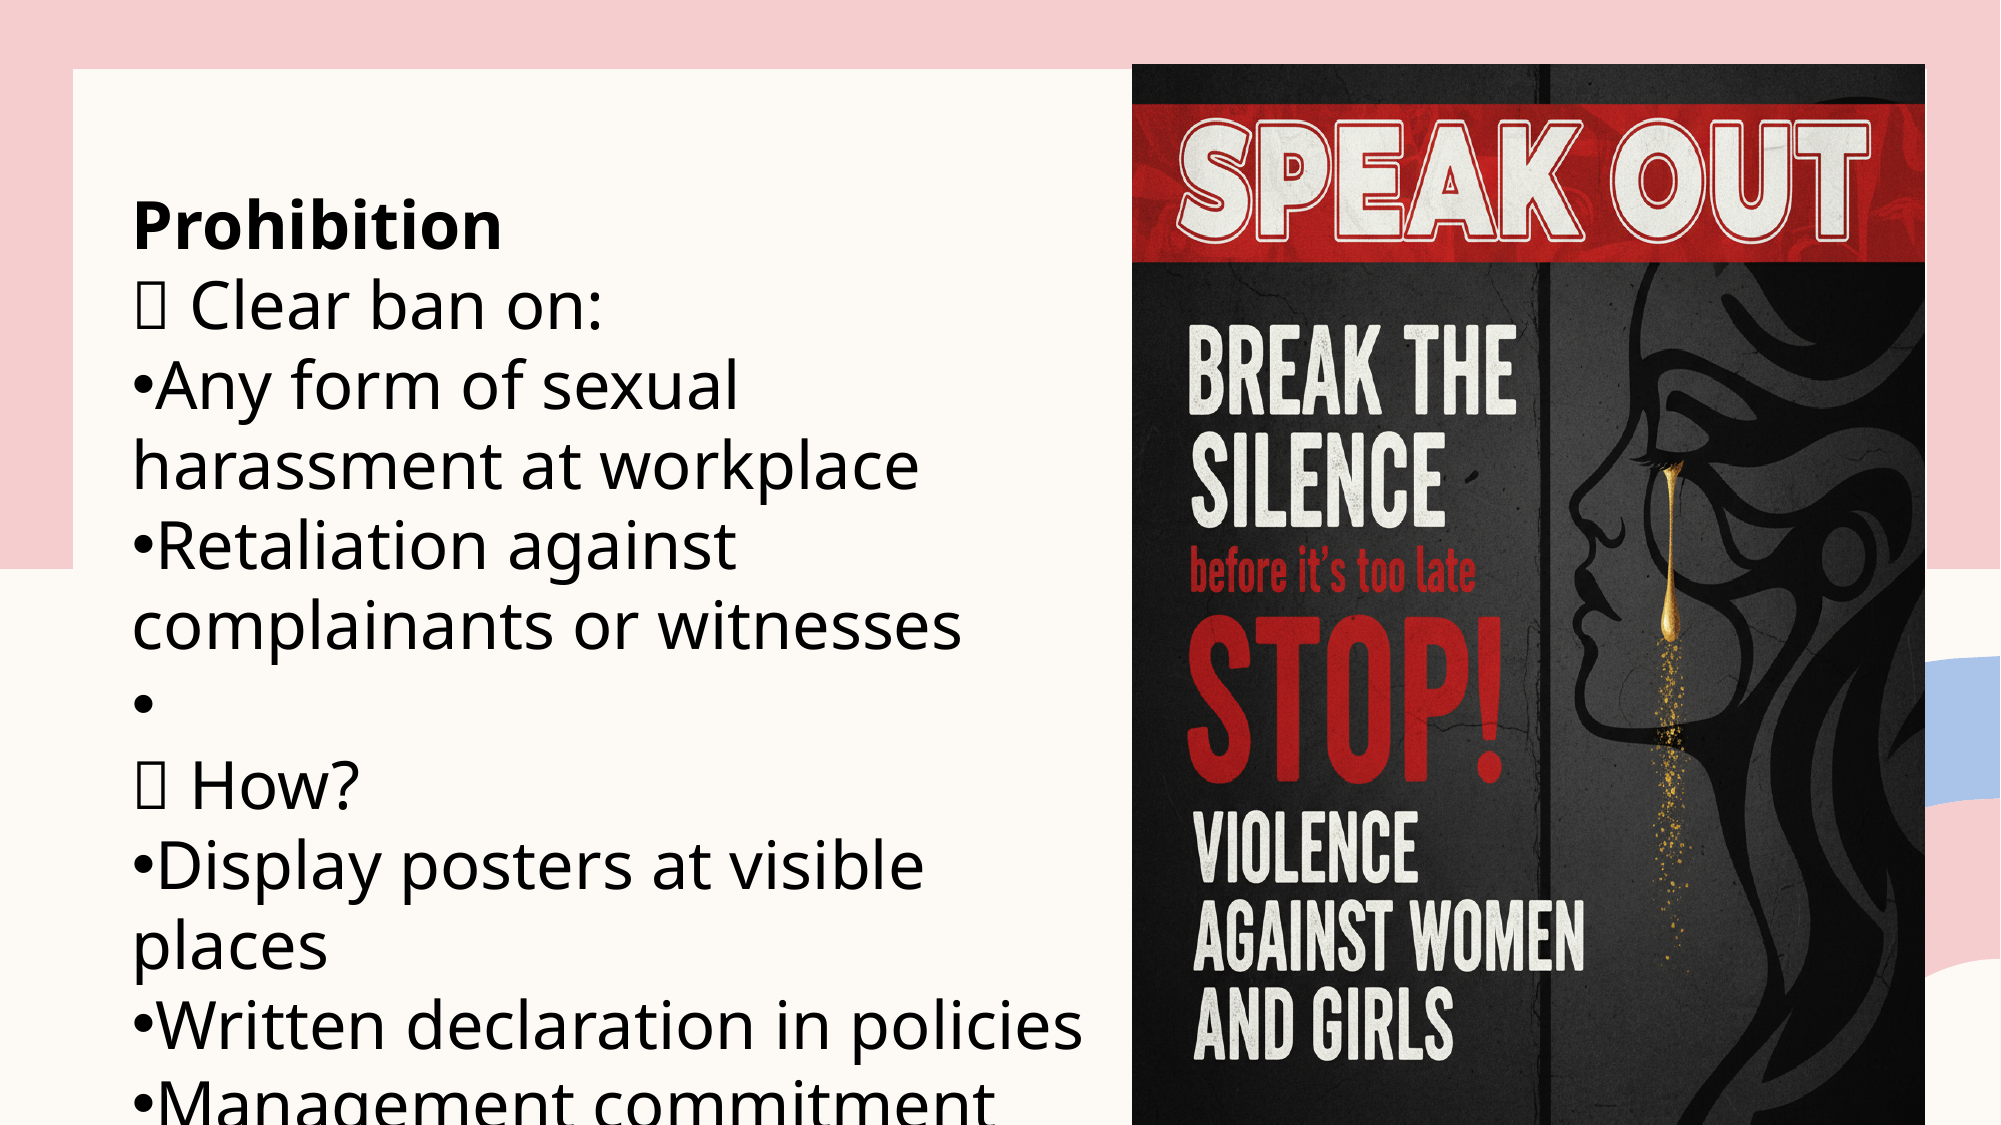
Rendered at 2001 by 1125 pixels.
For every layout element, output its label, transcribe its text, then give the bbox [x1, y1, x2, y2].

picture [1132, 64, 1925, 1125]
text_box Prohibition 🚫 Clear ban on: Any form of sexual harassment at workplace Retaliation against complainants or witnesses 📌 How? Display posters at visible places Written declaration in policies Management commitment [116, 175, 1132, 1080]
